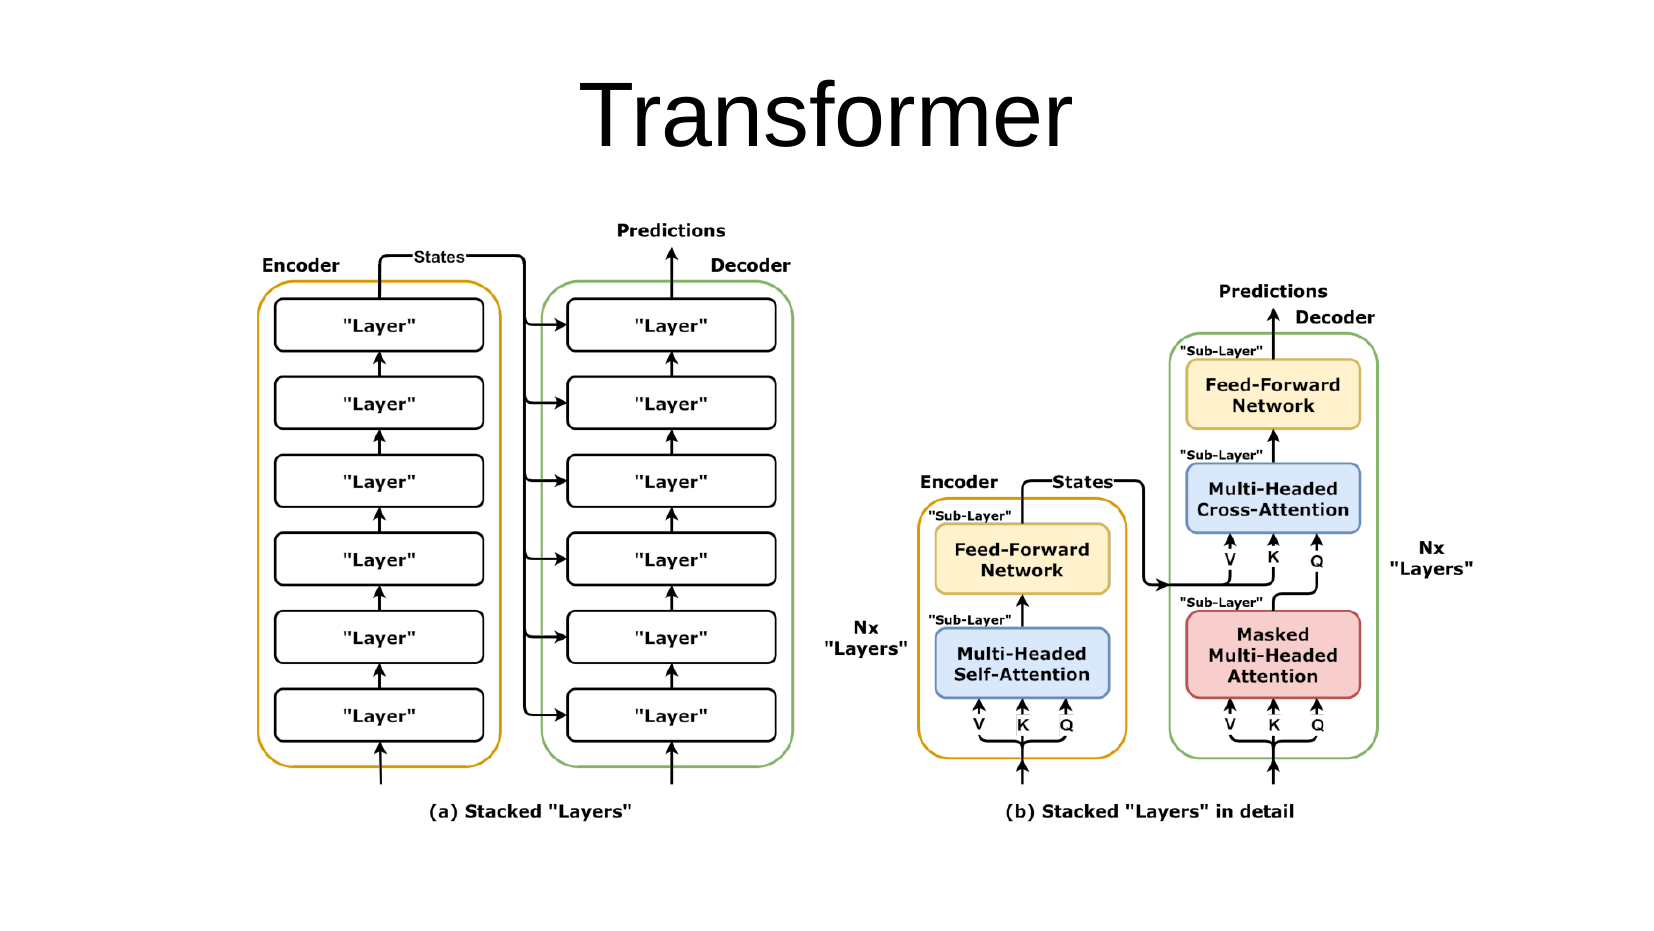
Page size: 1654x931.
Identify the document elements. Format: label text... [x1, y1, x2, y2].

picture [236, 206, 1490, 832]
title Transformer [82, 37, 1571, 193]
